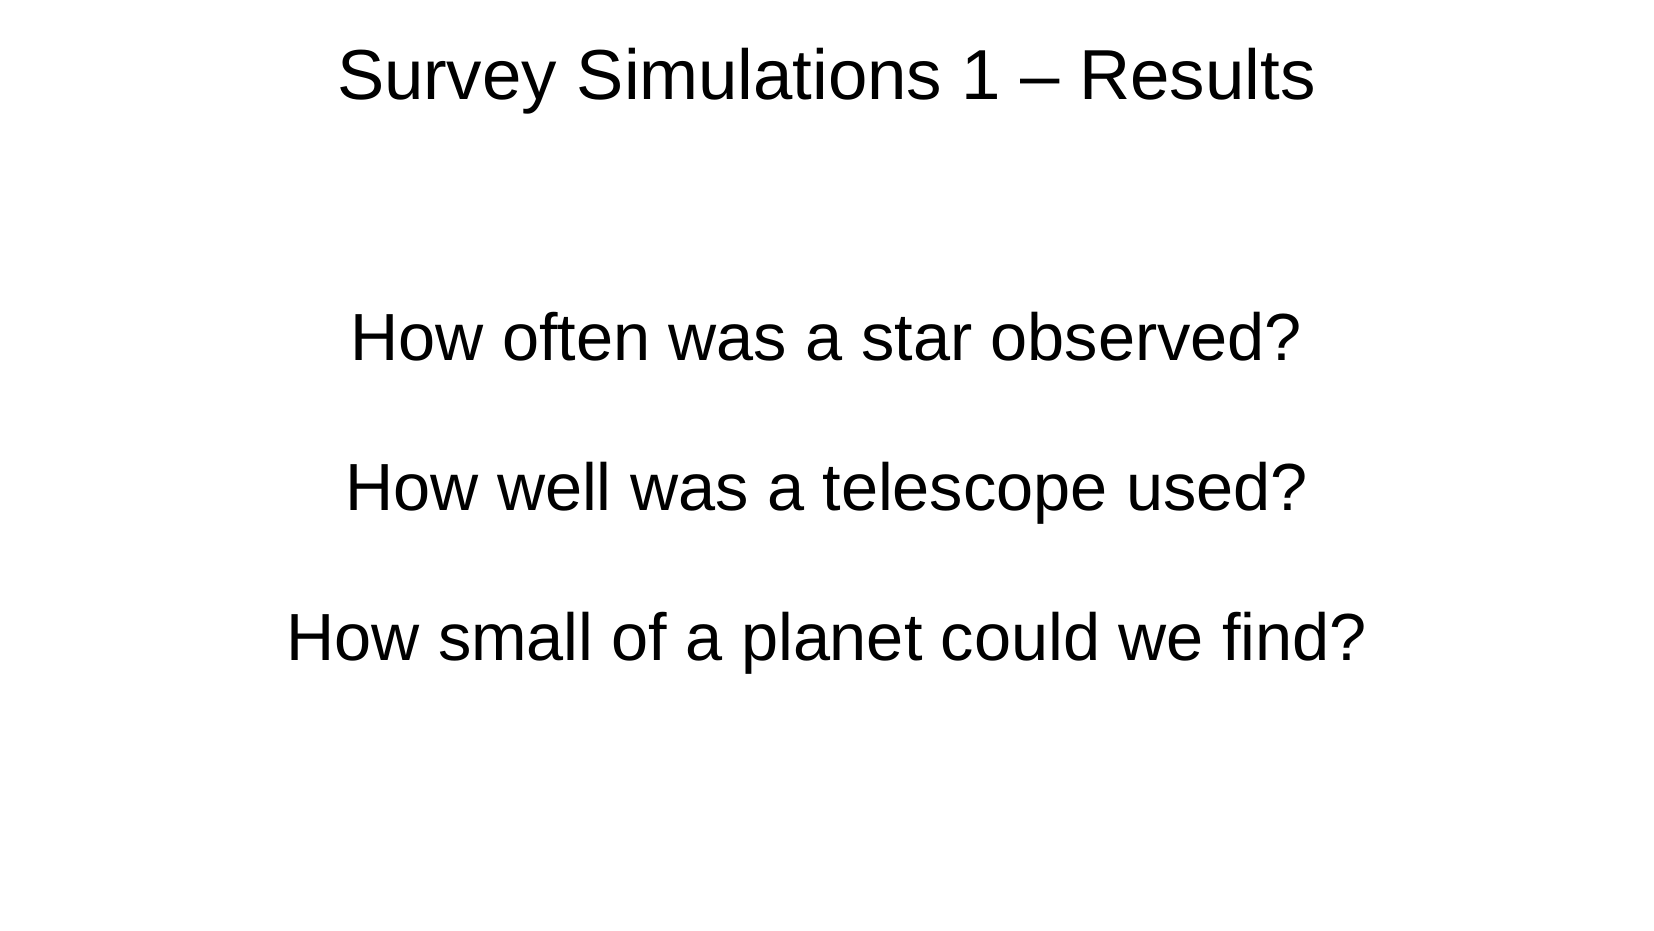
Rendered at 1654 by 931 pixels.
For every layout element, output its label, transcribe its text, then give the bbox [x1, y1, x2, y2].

text_box How often was a star observed? How well was a telescope used? How small of a planet could we find? [82, 217, 1571, 758]
title Survey Simulations 1 – Results [0, 0, 1654, 151]
